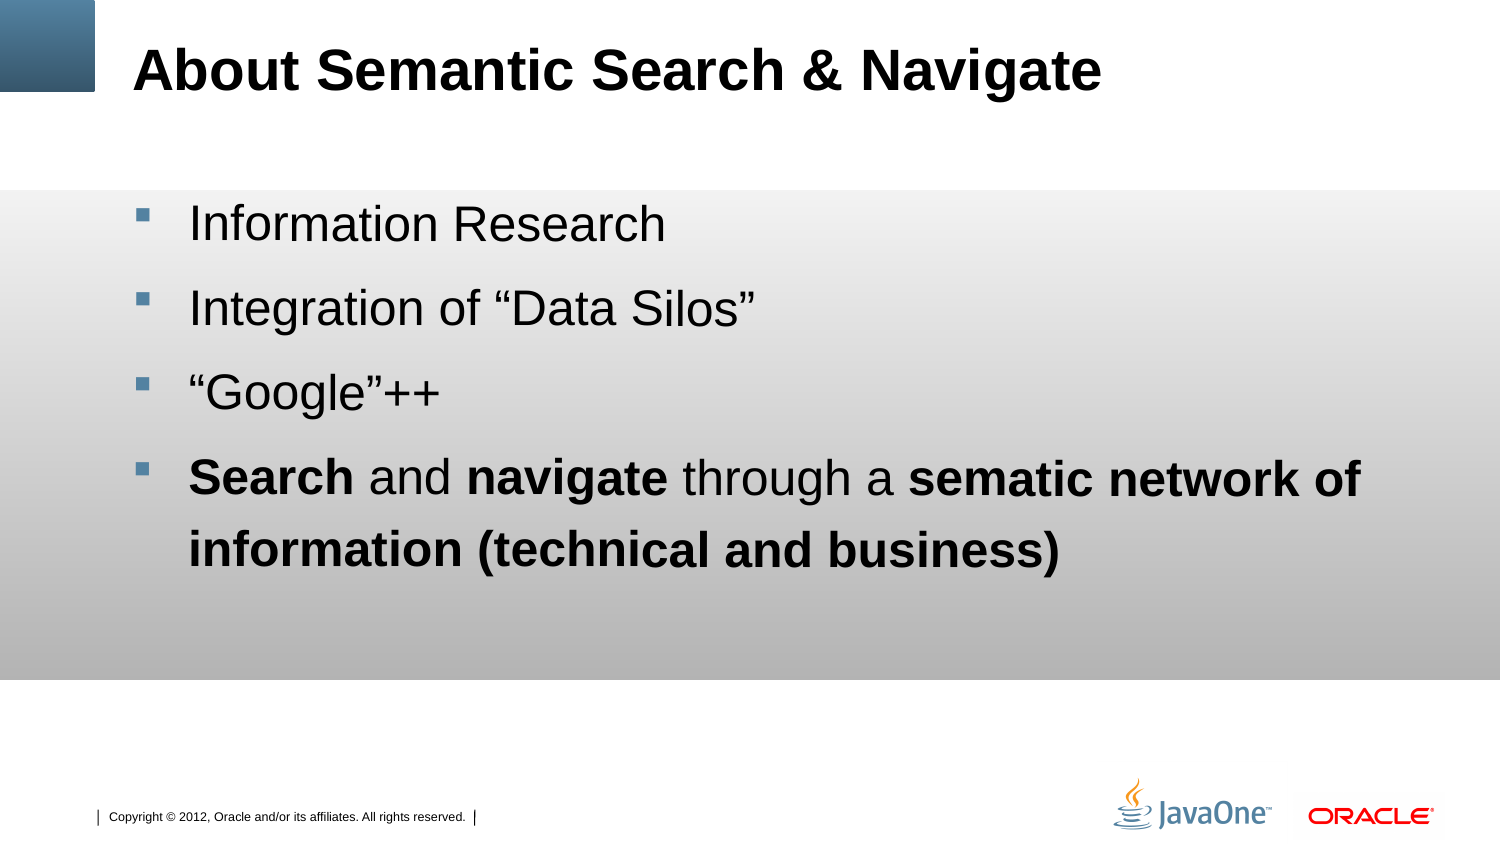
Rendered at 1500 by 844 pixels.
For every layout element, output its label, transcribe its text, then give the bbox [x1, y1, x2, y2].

title About Semantic Search & Navigate [132, 40, 1407, 166]
picture [1293, 792, 1445, 840]
list Information Research Integration of “Data Silos” “Google”++ Search and navigate through a sematic network of information (technical and business) [131, 178, 1408, 654]
picture [1097, 761, 1288, 844]
